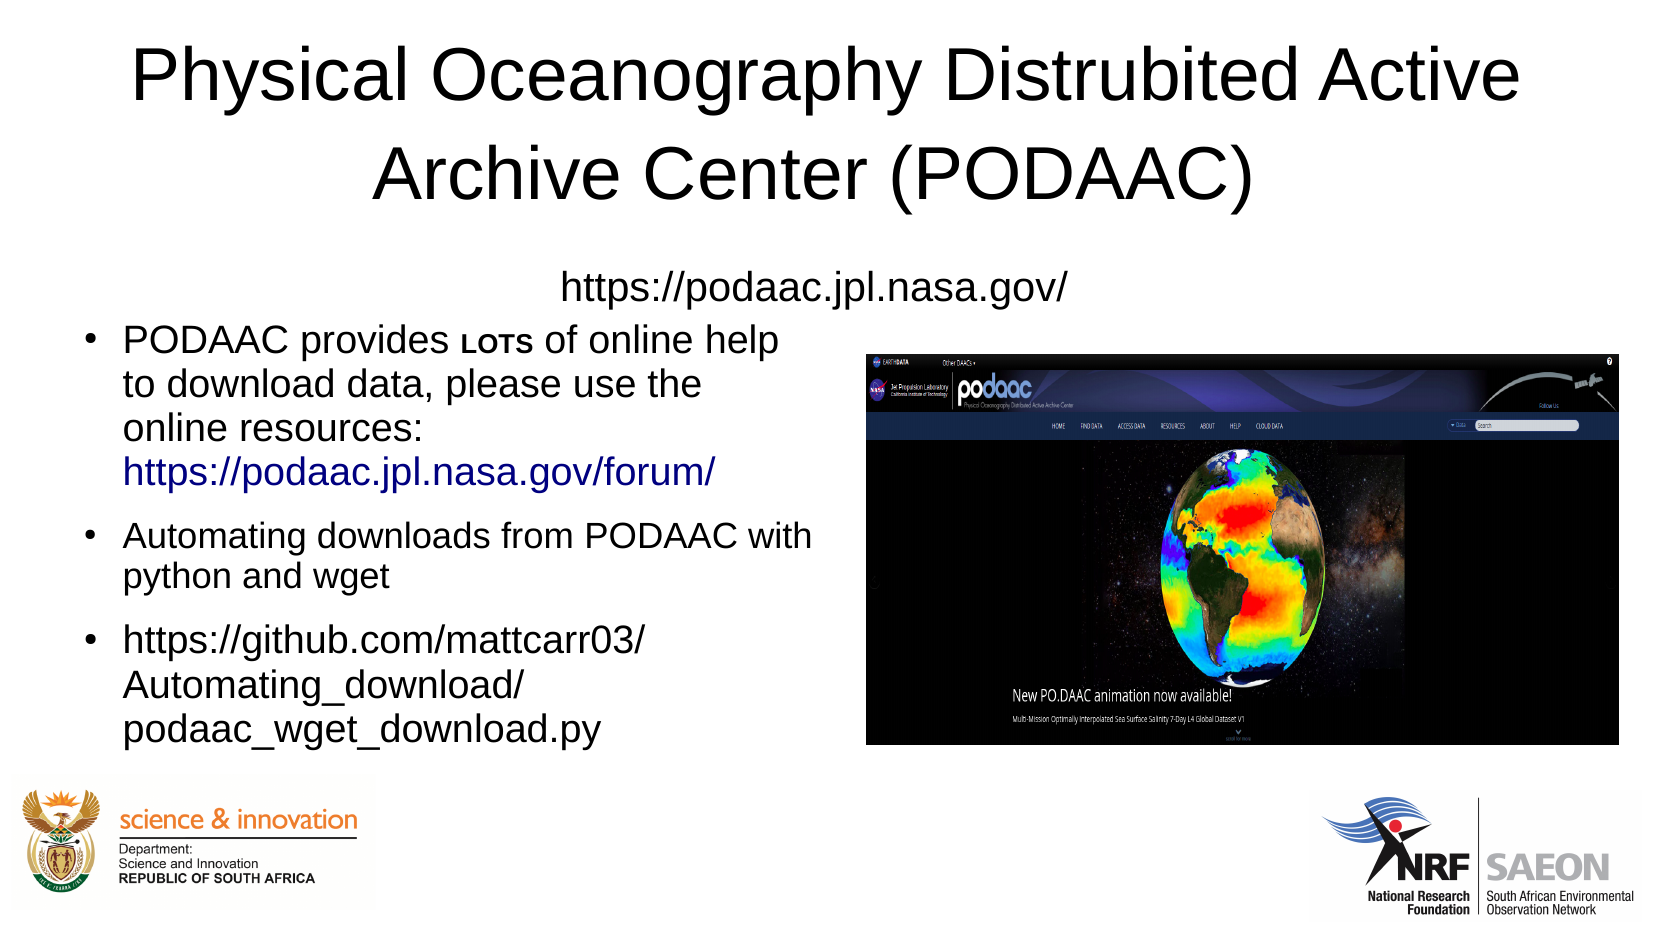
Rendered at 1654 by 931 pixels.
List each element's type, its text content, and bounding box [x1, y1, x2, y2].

picture [866, 354, 1619, 745]
title Physical Oceanography Distrubited Active Archive Center (PODAAC) https://podaac.jpl.nasa.gov/ [82, 32, 1571, 322]
list PODAAC provides LOTS of online help to download data, please use the online resources:https://podaac.jpl.nasa.gov/forum/ Automating downloads from PODAAC with python and wget https://github.com/mattcarr03/Automating_download/ podaac_wget_download.py [70, 317, 815, 756]
picture [1309, 790, 1642, 922]
picture [11, 774, 376, 910]
